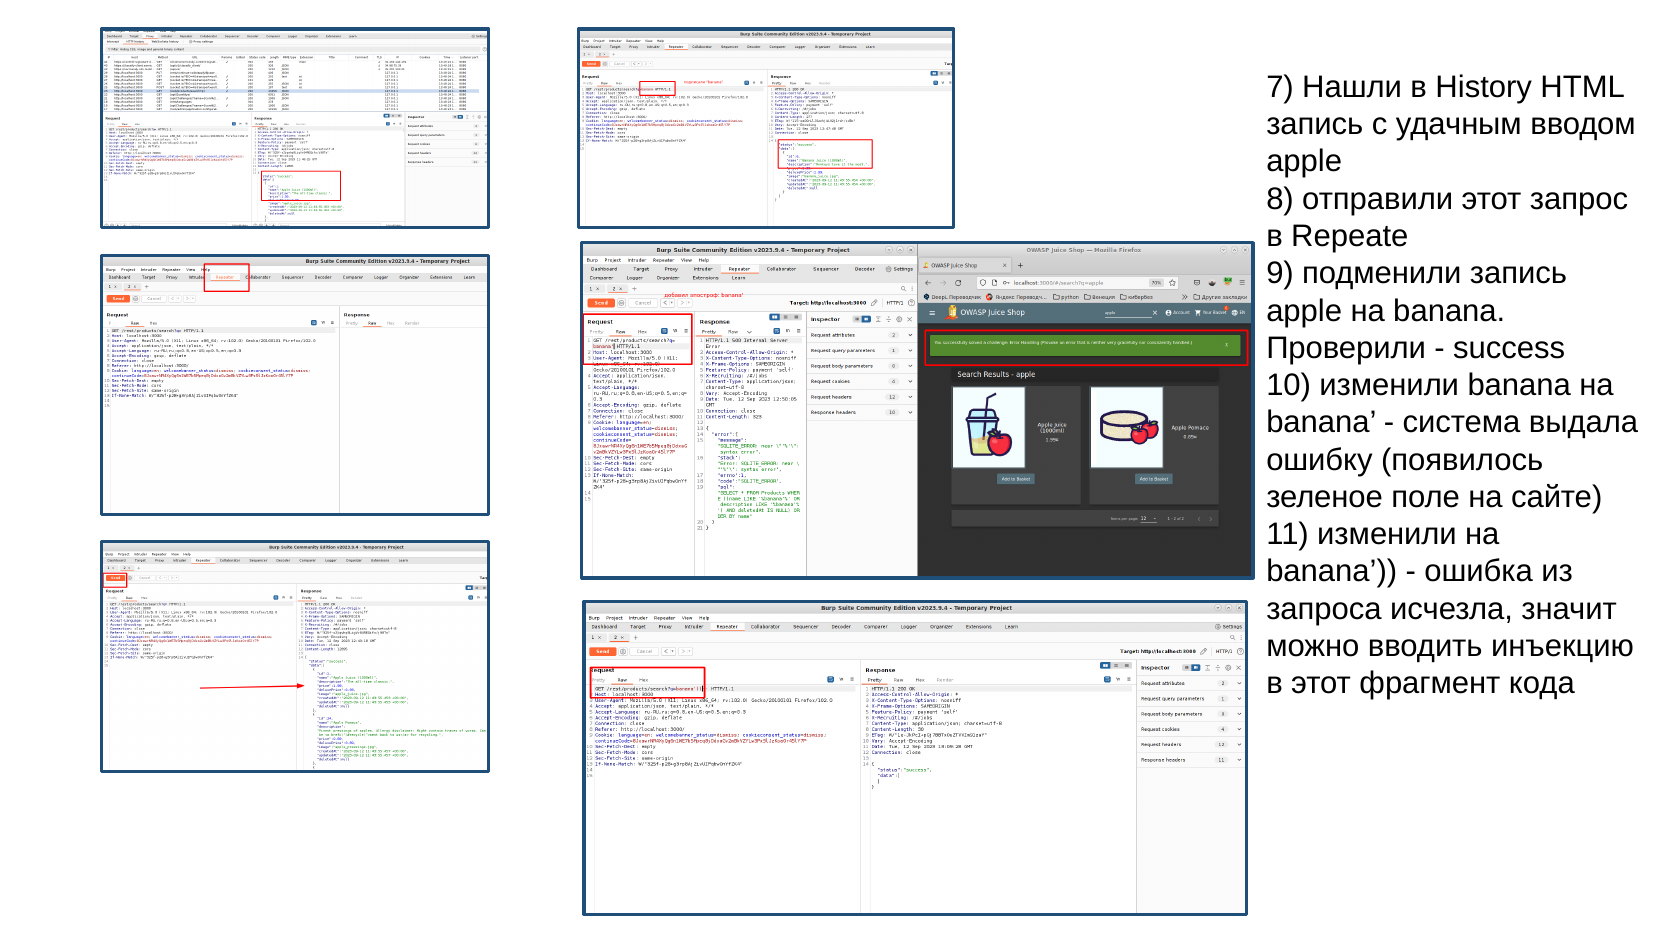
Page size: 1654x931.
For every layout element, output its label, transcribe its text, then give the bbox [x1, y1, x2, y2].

picture [103, 543, 488, 771]
picture [103, 256, 488, 514]
picture [579, 30, 953, 226]
text_box 7) Нашли в History HTML запись с удачным вводом apple 8) отправили этот запрос в Repeate 9) подменили запись apple на banana. Проверили - success 10) изменили banana на banana’ - система выдала ошибку (появилось зеленое поле на сайте) 11) изменили на banana’)) - ошибка из запроса исчезла, значит можно вводить инъекцию в этот фрагмент кода [1251, 58, 1653, 745]
picture [583, 244, 1251, 577]
picture [103, 30, 488, 226]
picture [585, 602, 1246, 913]
